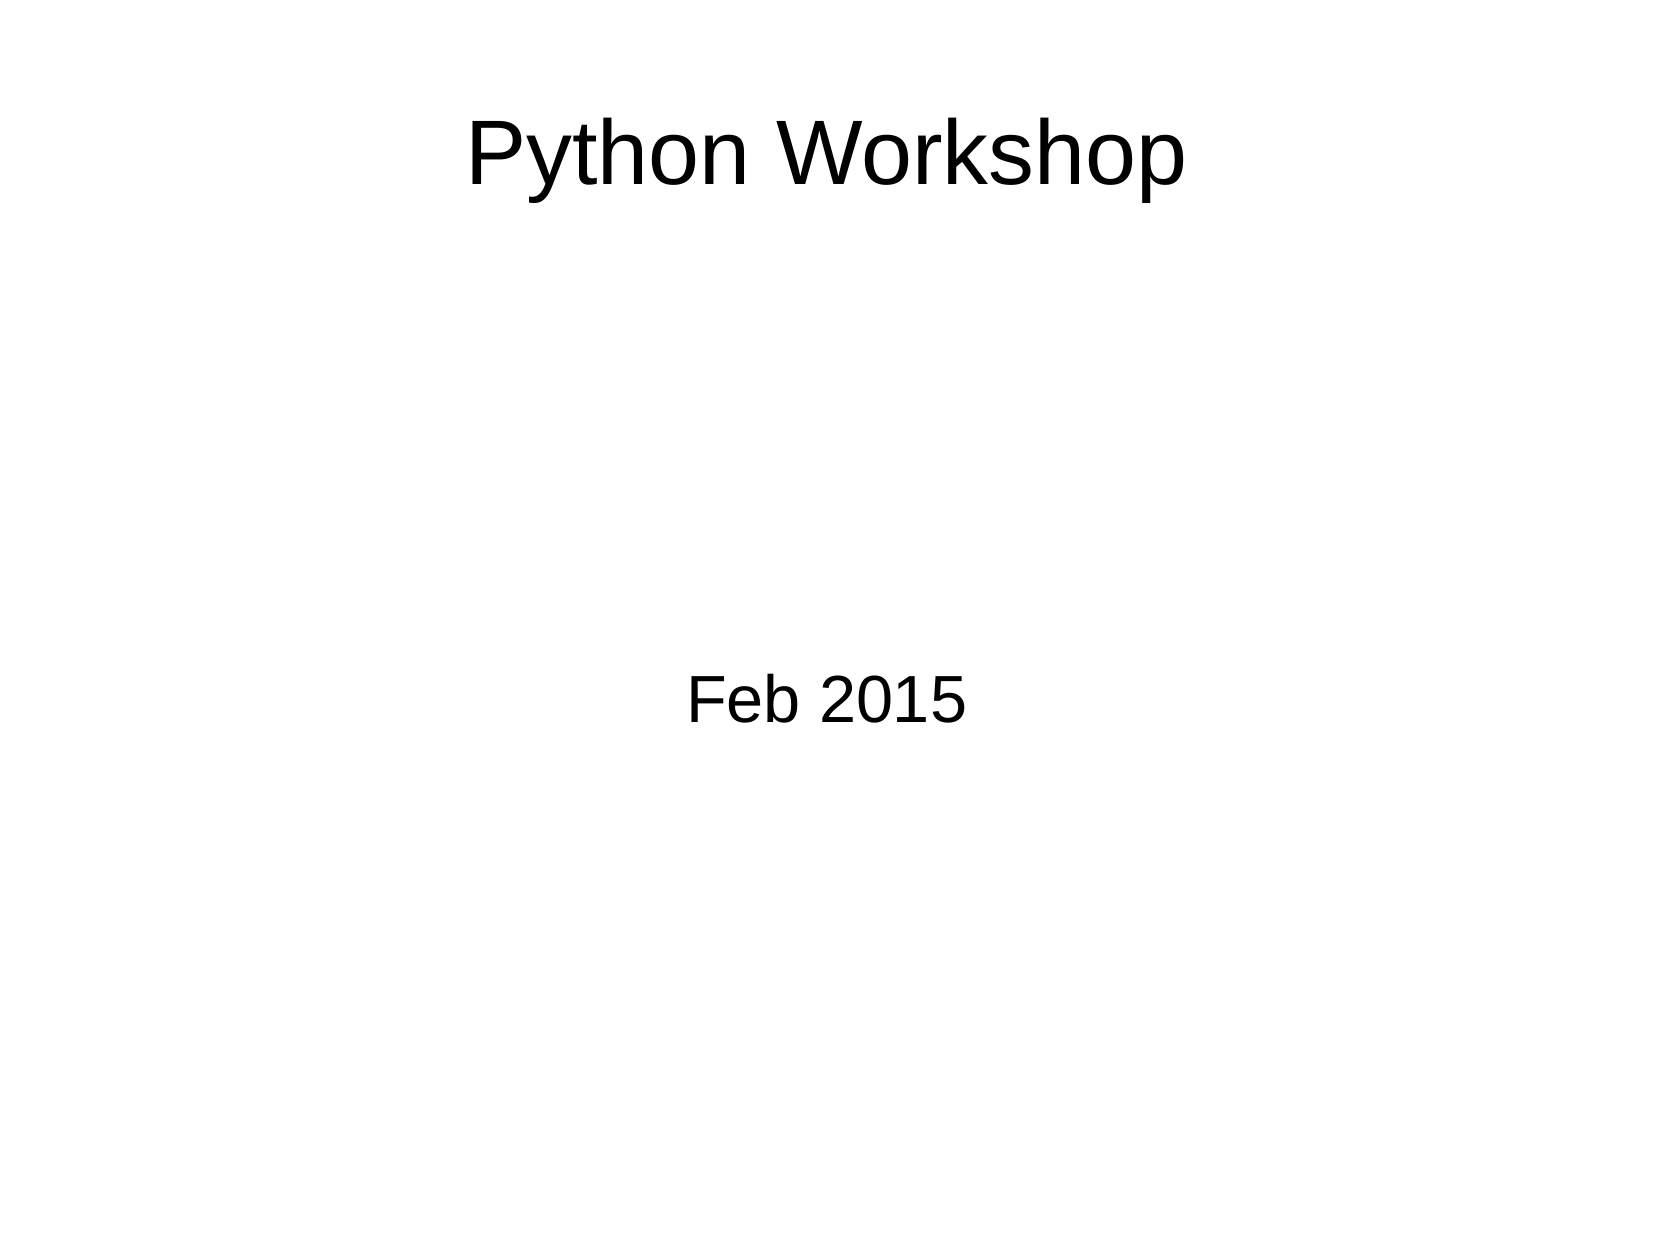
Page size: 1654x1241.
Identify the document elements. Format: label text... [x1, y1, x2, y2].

subtitle Feb 2015 [82, 290, 1571, 1109]
title Python Workshop [82, 49, 1571, 257]
